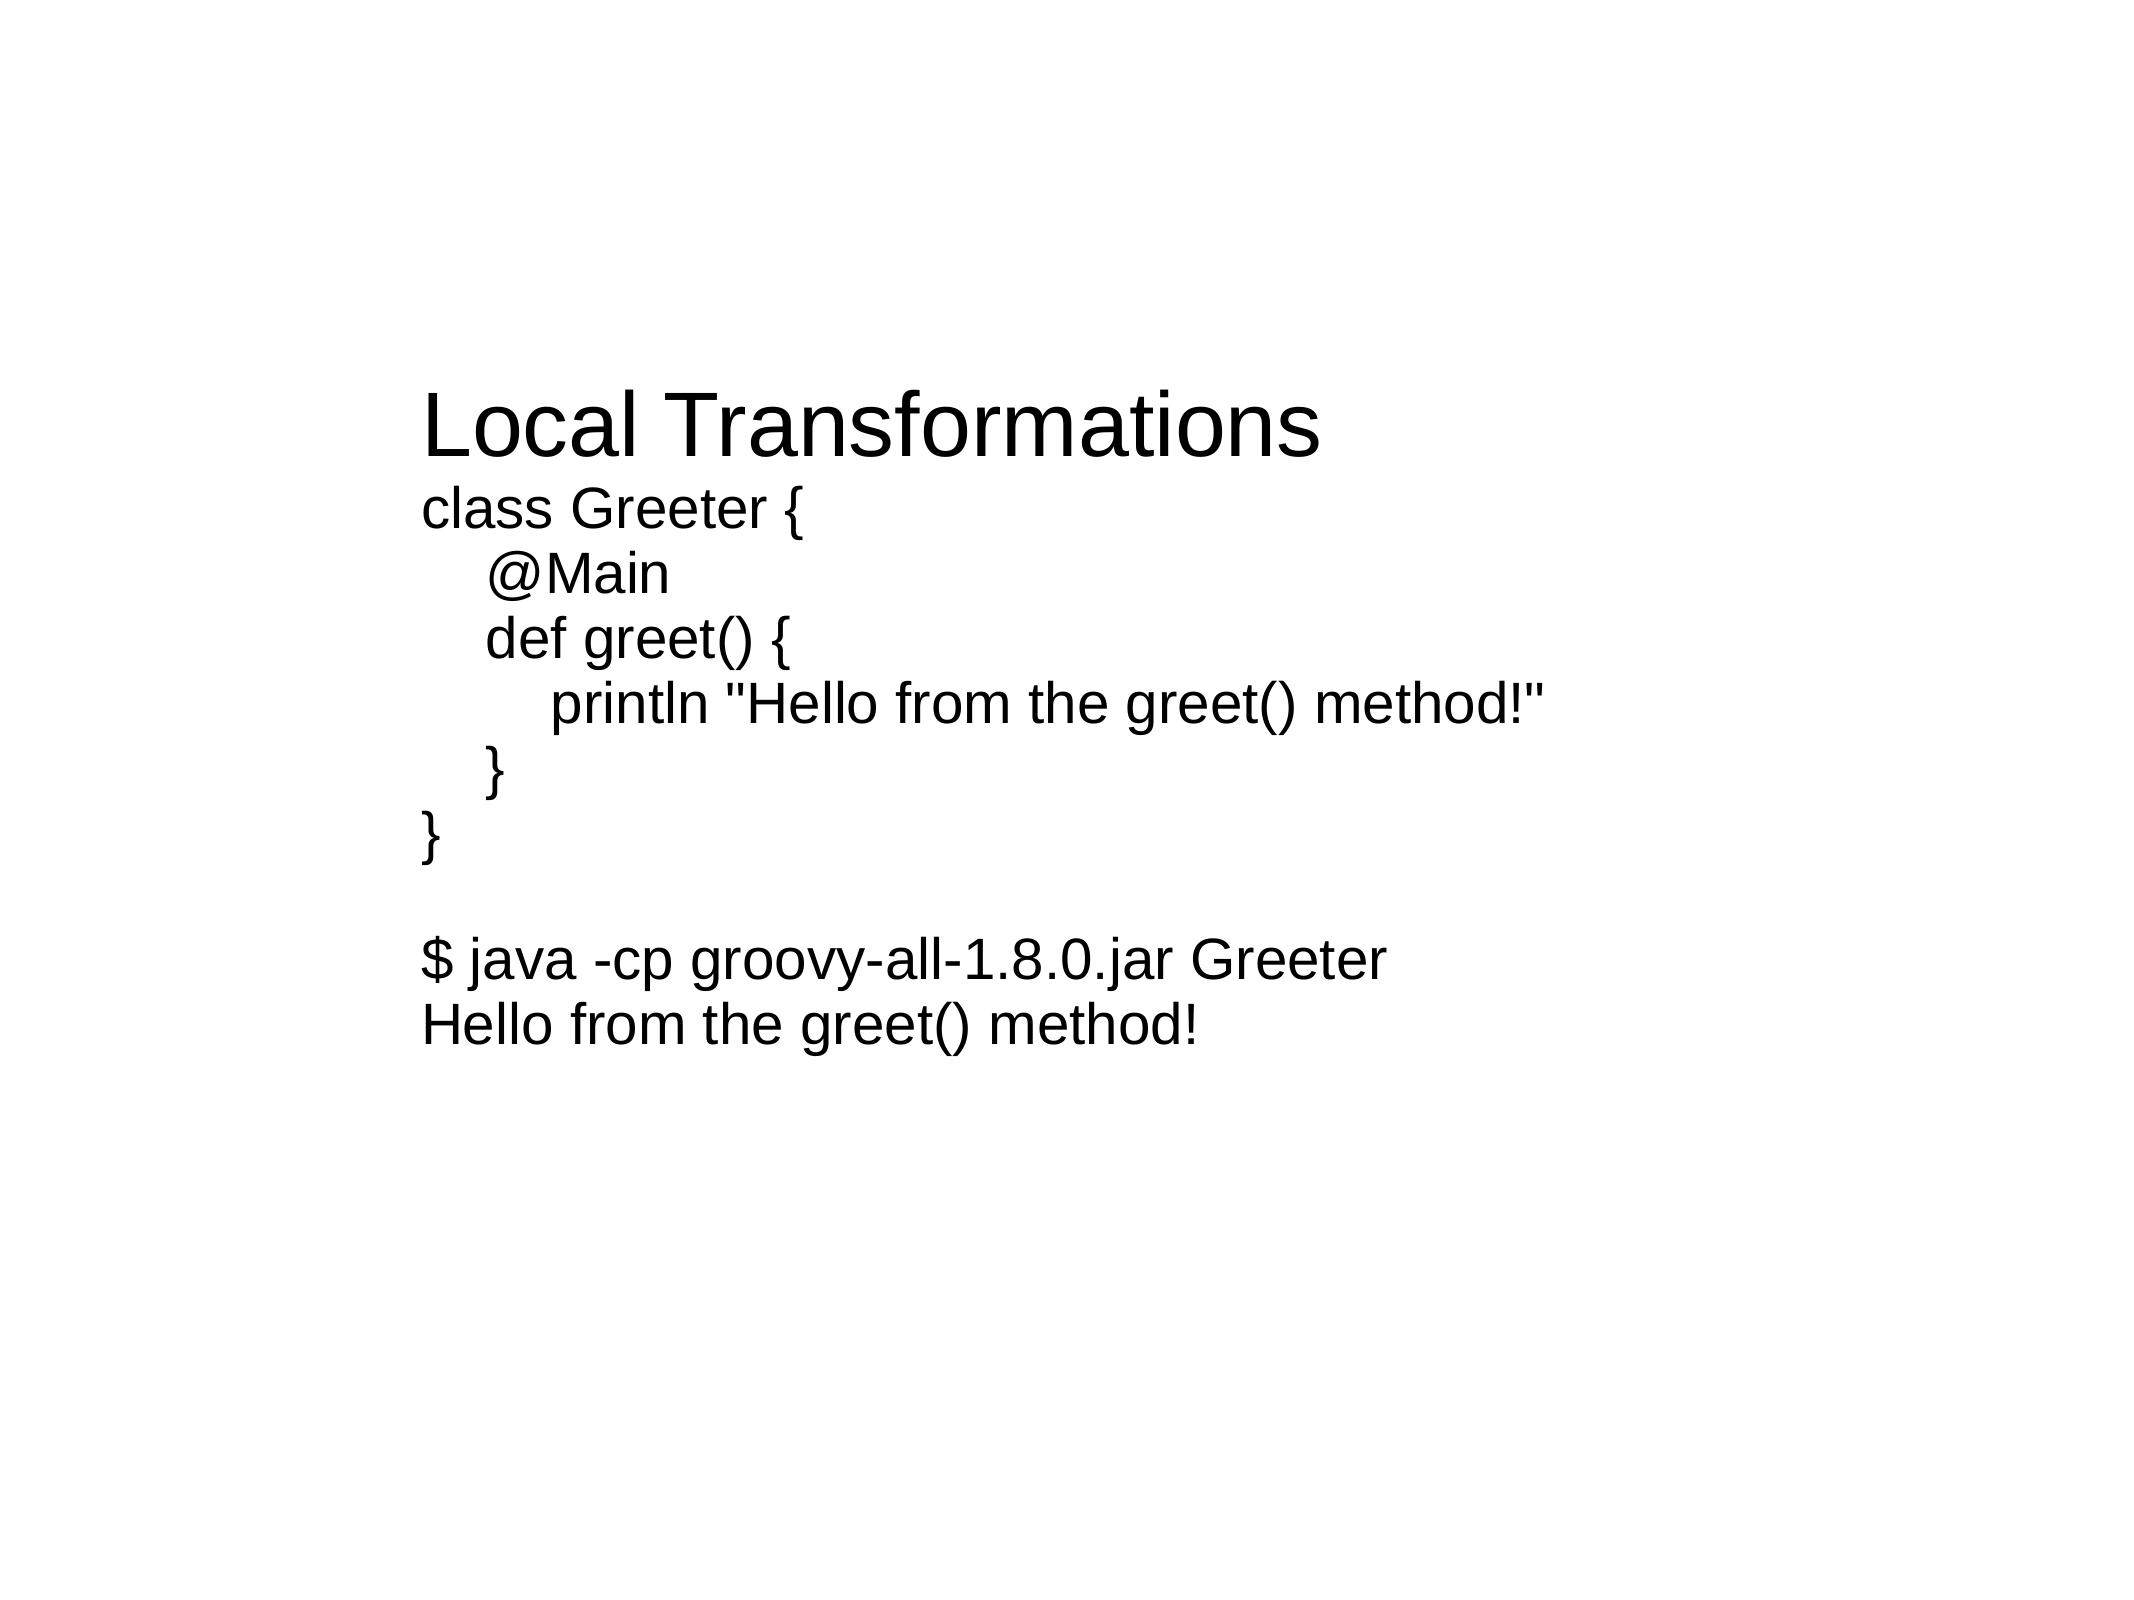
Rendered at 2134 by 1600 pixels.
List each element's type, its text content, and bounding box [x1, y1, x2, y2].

text_box Local Transformations class Greeter { @Main def greet() { println "Hello from the greet() method!" } } $ java -cp groovy-all-1.8.0.jar Greeter Hello from the greet() method! [421, 373, 1986, 1395]
